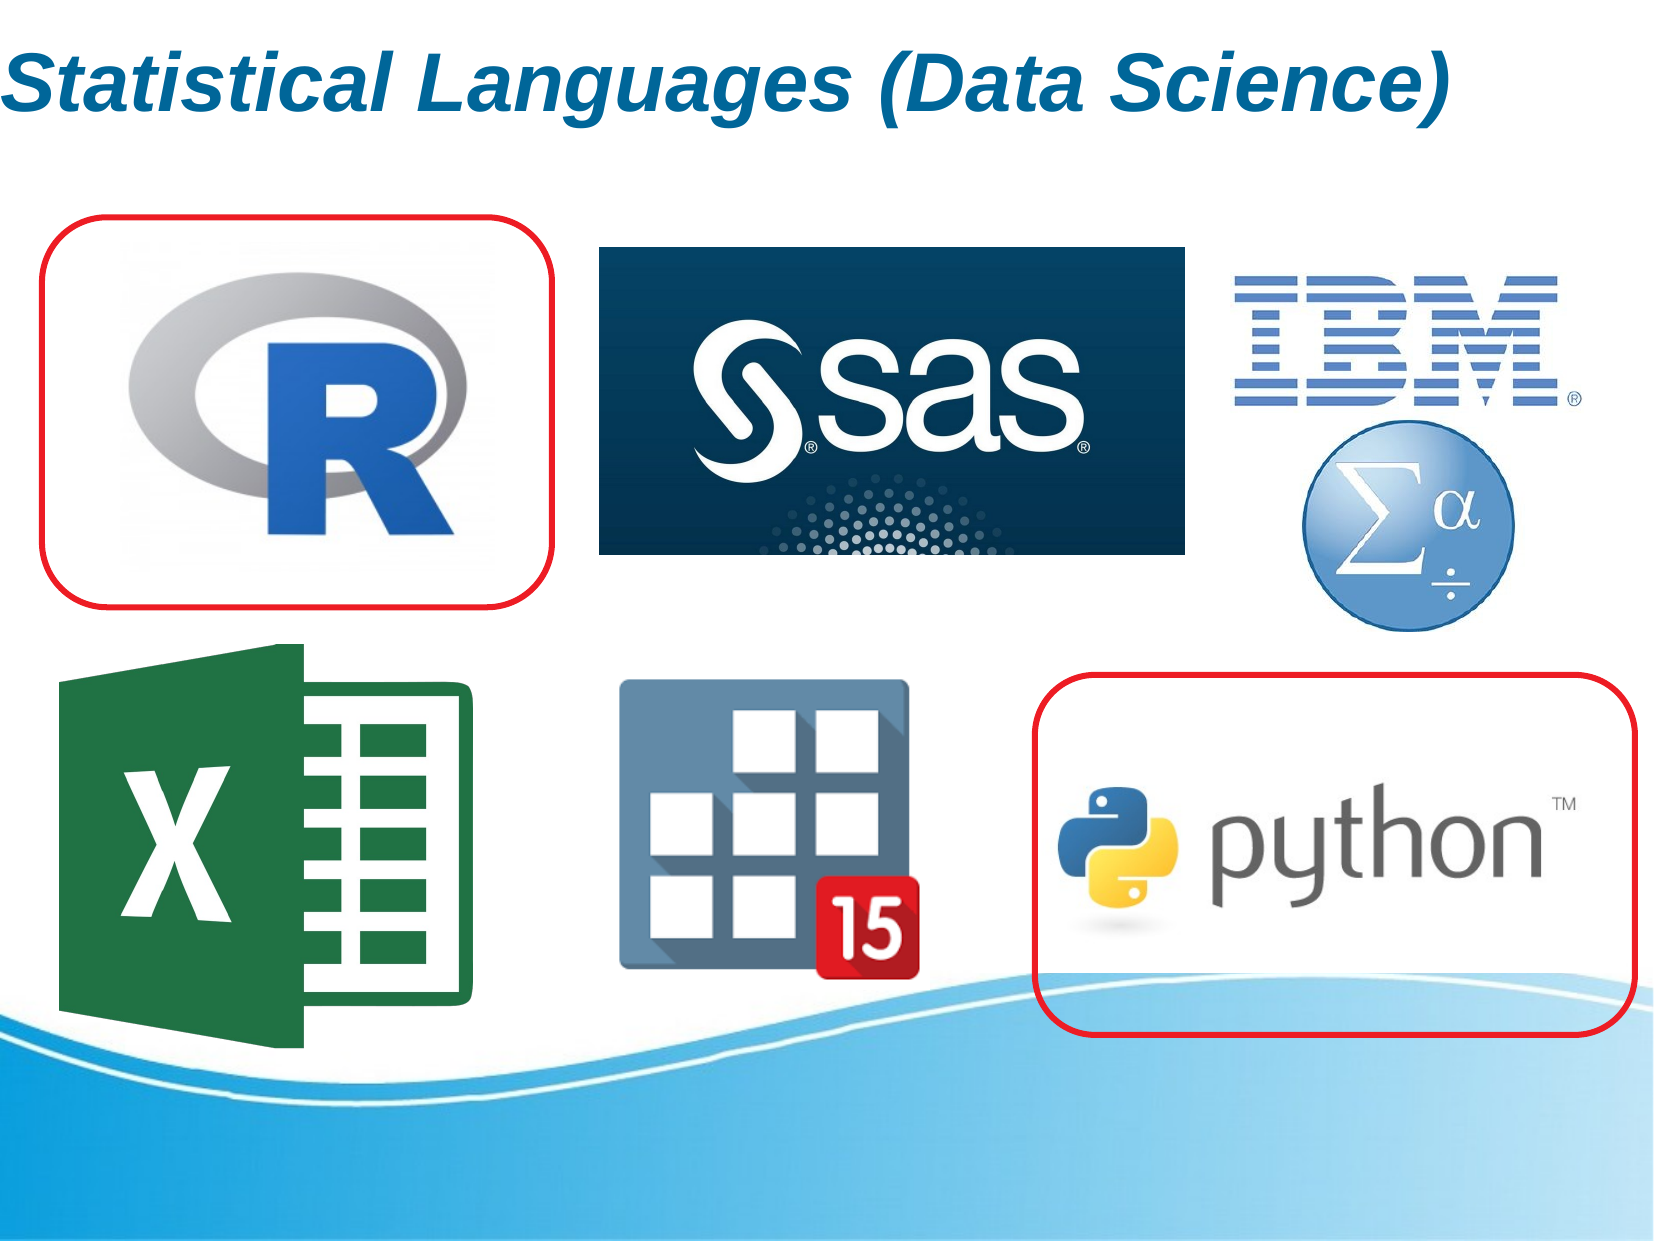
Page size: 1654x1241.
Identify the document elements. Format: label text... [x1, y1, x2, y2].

text_box [41, 217, 552, 608]
picture [599, 247, 1185, 300]
text_box [1034, 674, 1635, 1035]
picture [0, 644, 1654, 1241]
picture [1230, 272, 1584, 632]
picture [599, 309, 1185, 555]
title Statistical Languages (Data Science) [0, 4, 1501, 161]
